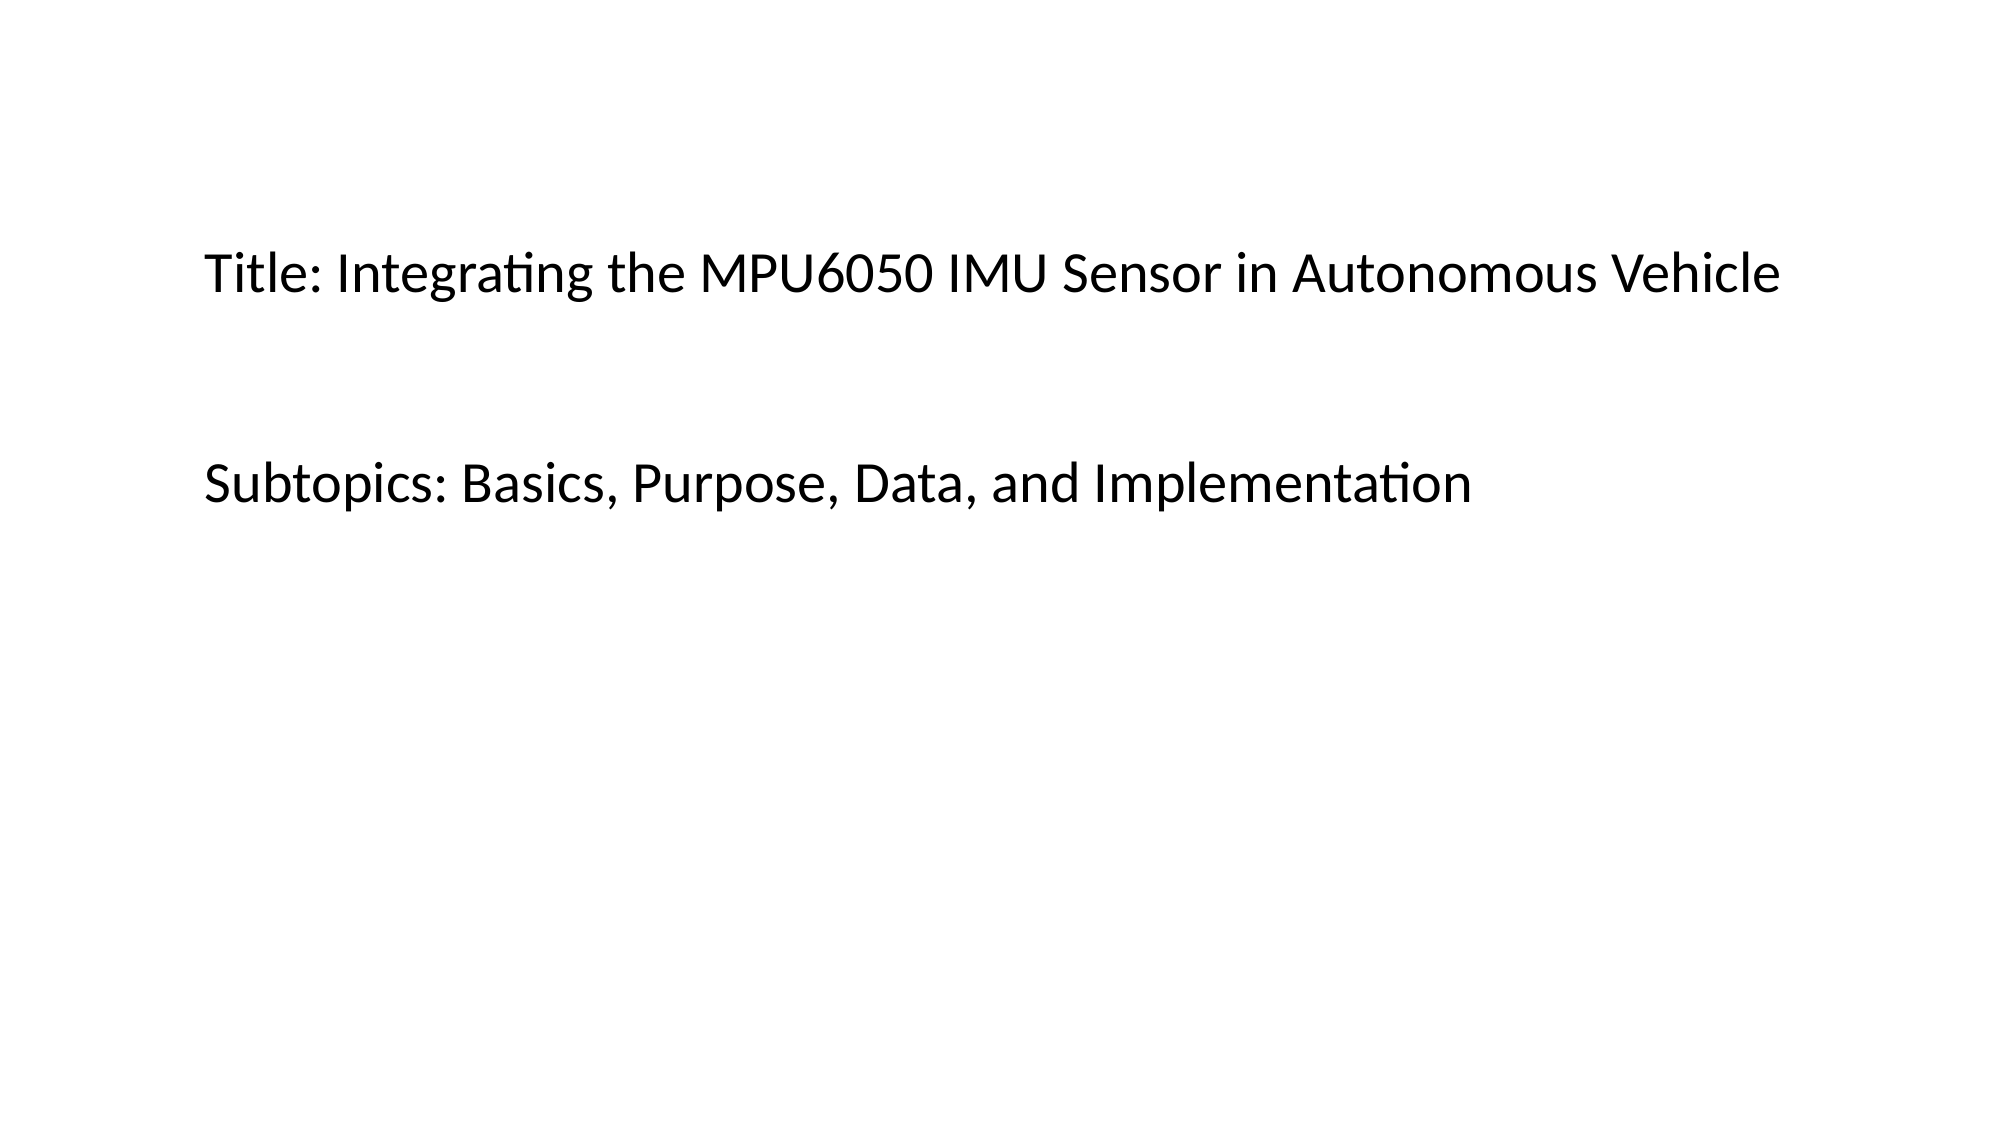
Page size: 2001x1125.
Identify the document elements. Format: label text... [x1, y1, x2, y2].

text_box Title: Integrating the MPU6050 IMU Sensor in Autonomous Vehicle Subtopics: Basics, Purpose, Data, and Implementation [190, 227, 2000, 522]
